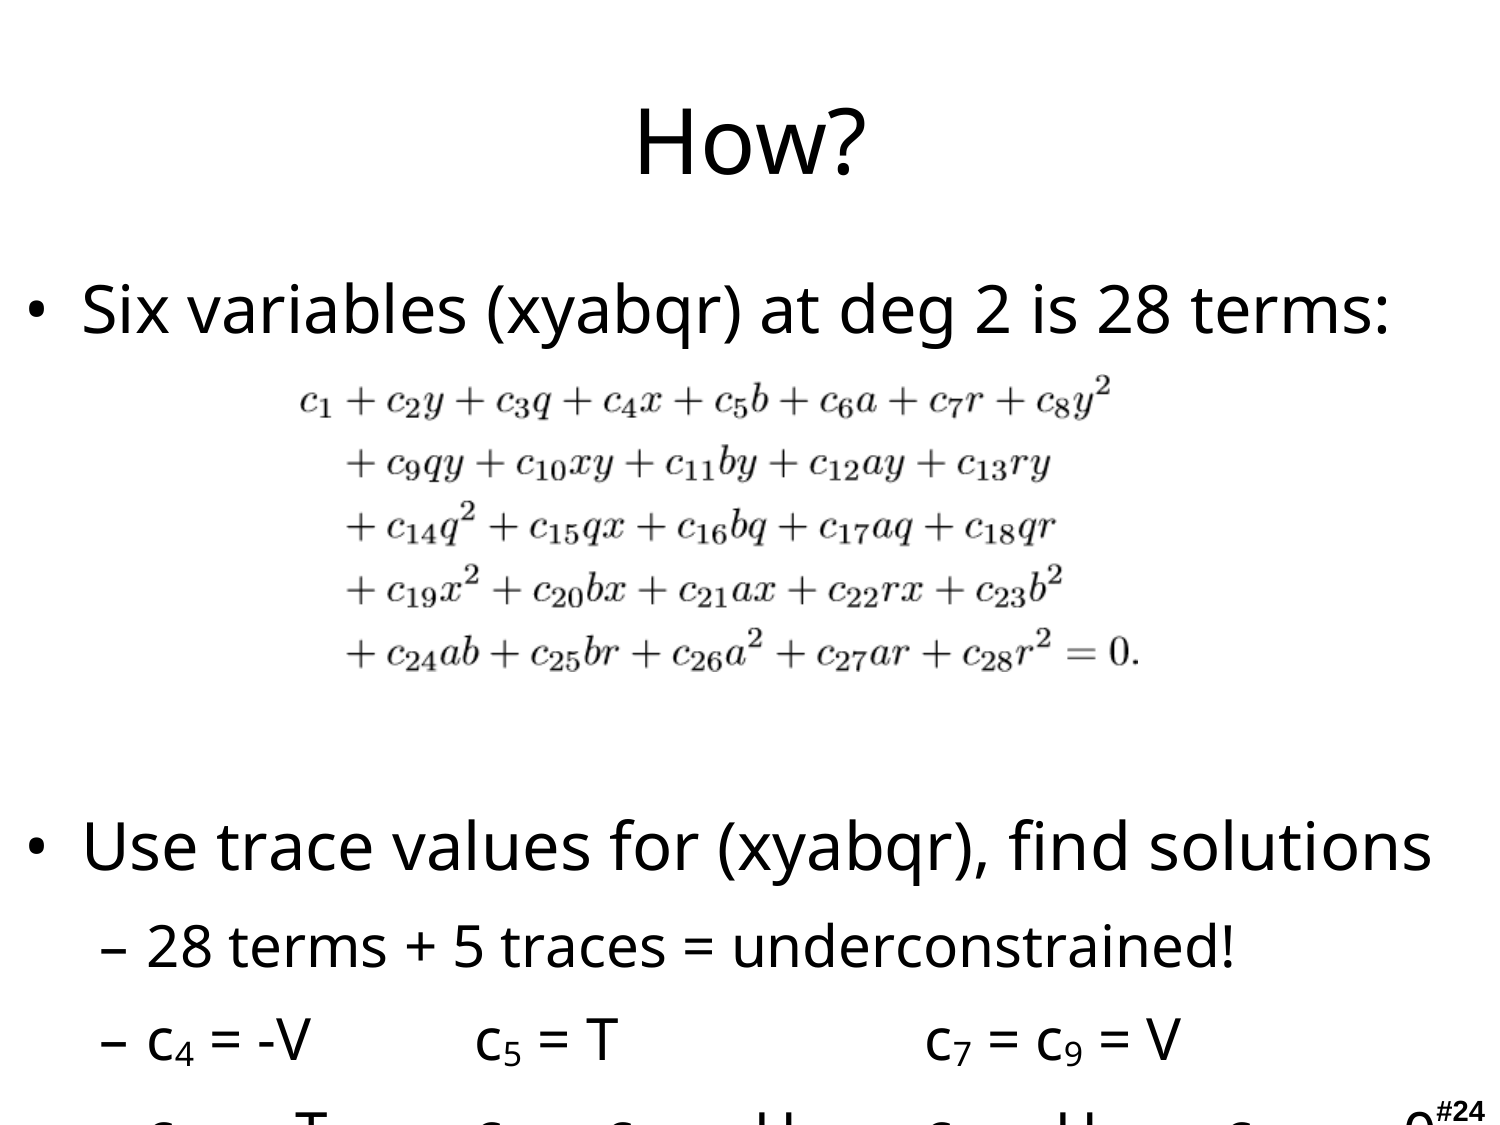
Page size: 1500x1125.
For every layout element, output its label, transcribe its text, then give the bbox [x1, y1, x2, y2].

picture [300, 374, 1138, 672]
title How? [24, 45, 1476, 233]
list Six variables (xyabqr) at deg 2 is 28 terms: Use trace values for (xyabqr), find solutions 28 terms + 5 traces = underconstrained! c4 = -V c5 = T c7 = c9 = V c12 = -T c16 = c27 = -U c21 = U cother = 0 [24, 262, 1476, 1125]
